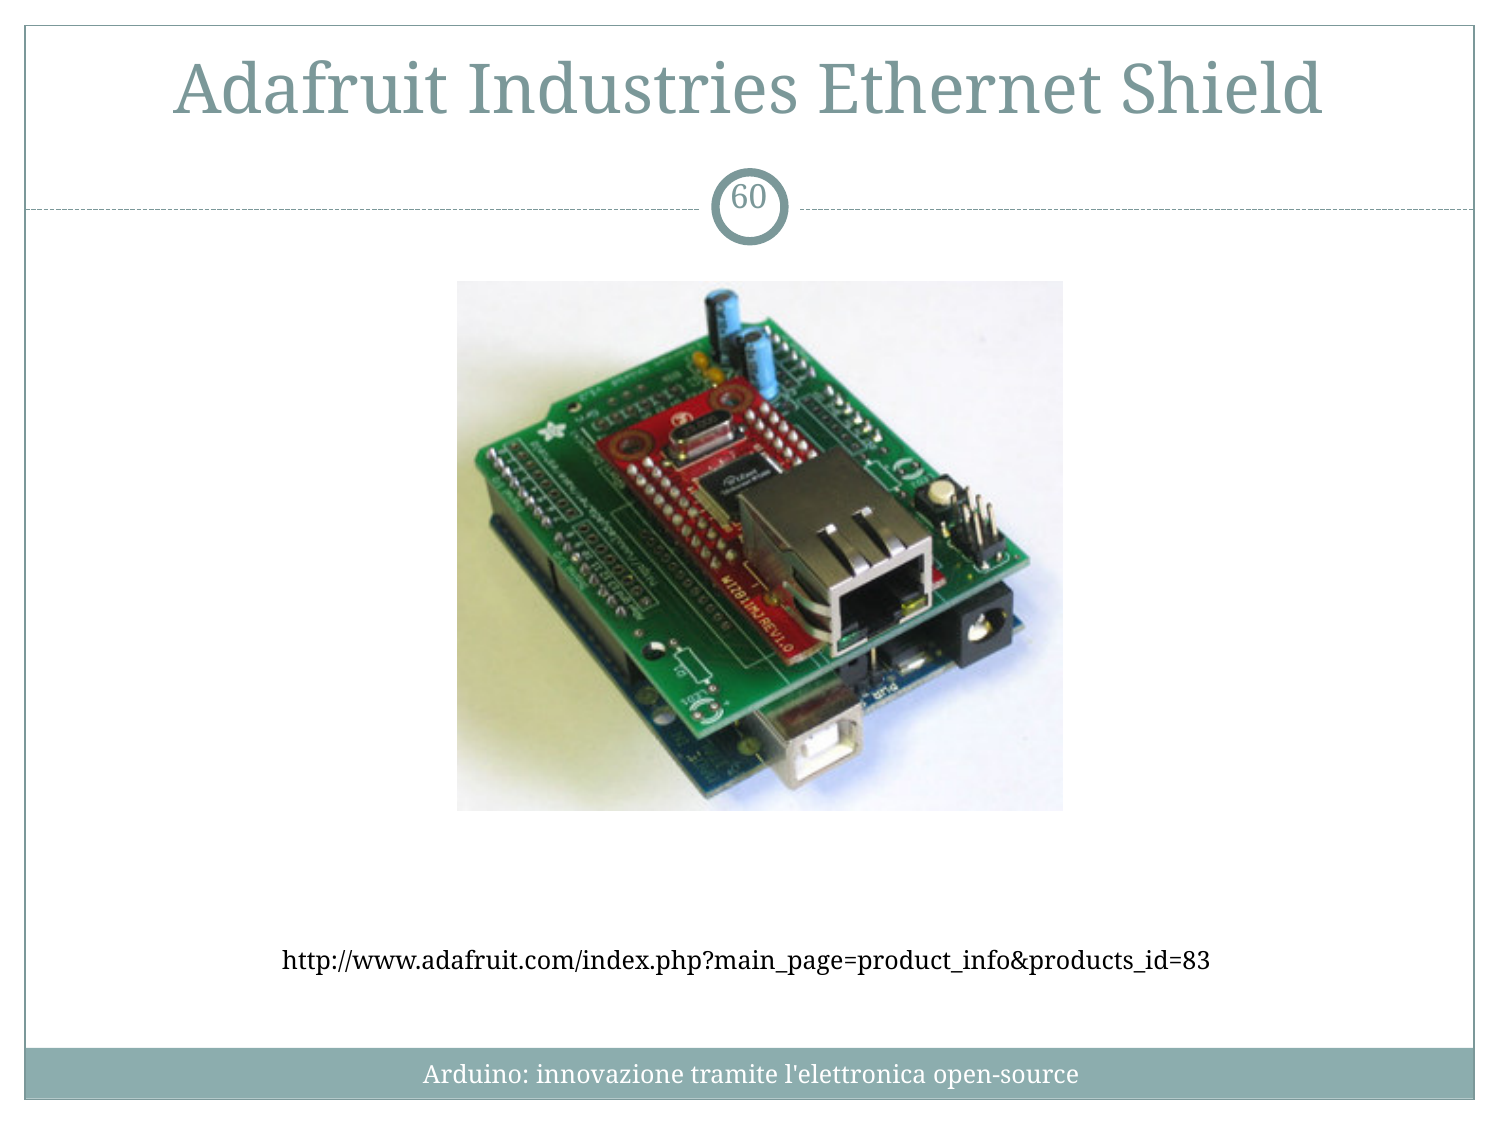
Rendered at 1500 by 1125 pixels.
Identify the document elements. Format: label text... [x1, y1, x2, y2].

slide_number <numero> [715, 168, 791, 241]
picture [457, 281, 1063, 811]
title Adafruit Industries Ethernet Shield [49, 37, 1450, 162]
list http://www.adafruit.com/index.php?main_page=product_info&products_id=83 [49, 937, 1445, 1020]
footer Arduino: innovazione tramite l'elettronica open-source [50, 1051, 1454, 1112]
